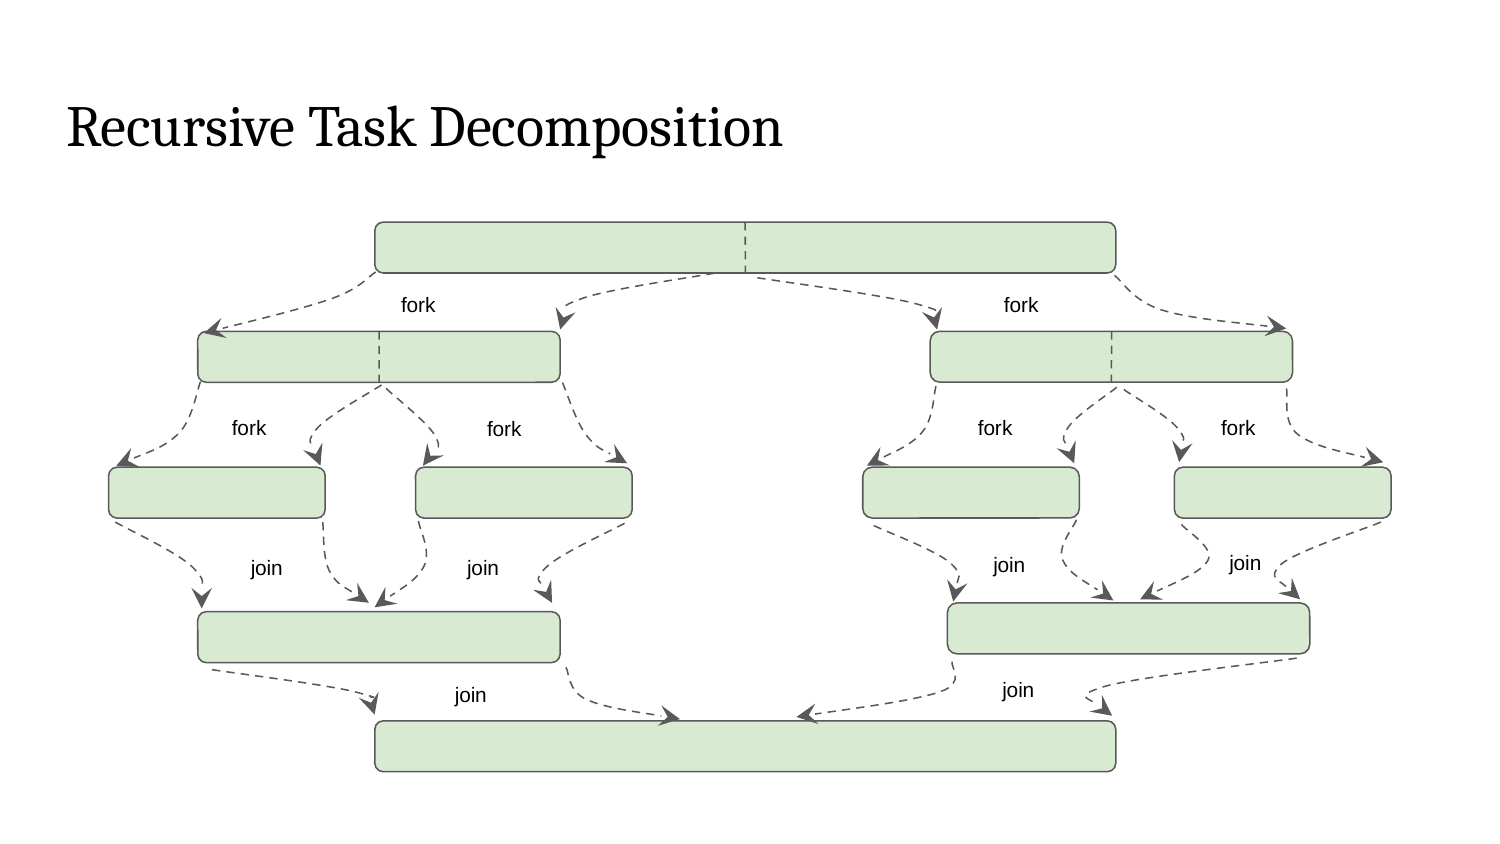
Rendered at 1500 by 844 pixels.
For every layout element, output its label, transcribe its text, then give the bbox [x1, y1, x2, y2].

text_box [374, 222, 1116, 274]
text_box join [1182, 535, 1309, 586]
text_box [197, 611, 561, 663]
text_box [947, 602, 1310, 654]
text_box fork [988, 276, 1115, 328]
text_box [930, 331, 1293, 383]
text_box fork [932, 399, 1059, 451]
text_box [197, 331, 561, 383]
text_box join [420, 539, 546, 591]
text_box fork [386, 276, 512, 328]
text_box [1174, 467, 1392, 519]
text_box [415, 467, 633, 519]
text_box join [946, 536, 1073, 588]
text_box join [955, 661, 1082, 713]
text_box [108, 467, 326, 519]
text_box join [408, 666, 534, 718]
text_box [862, 467, 1080, 519]
text_box fork [186, 399, 312, 451]
text_box fork [1175, 399, 1302, 451]
text_box [374, 720, 1116, 772]
title Recursive Task Decomposition [51, 72, 1449, 167]
text_box join [203, 539, 330, 591]
text_box fork [441, 400, 568, 452]
